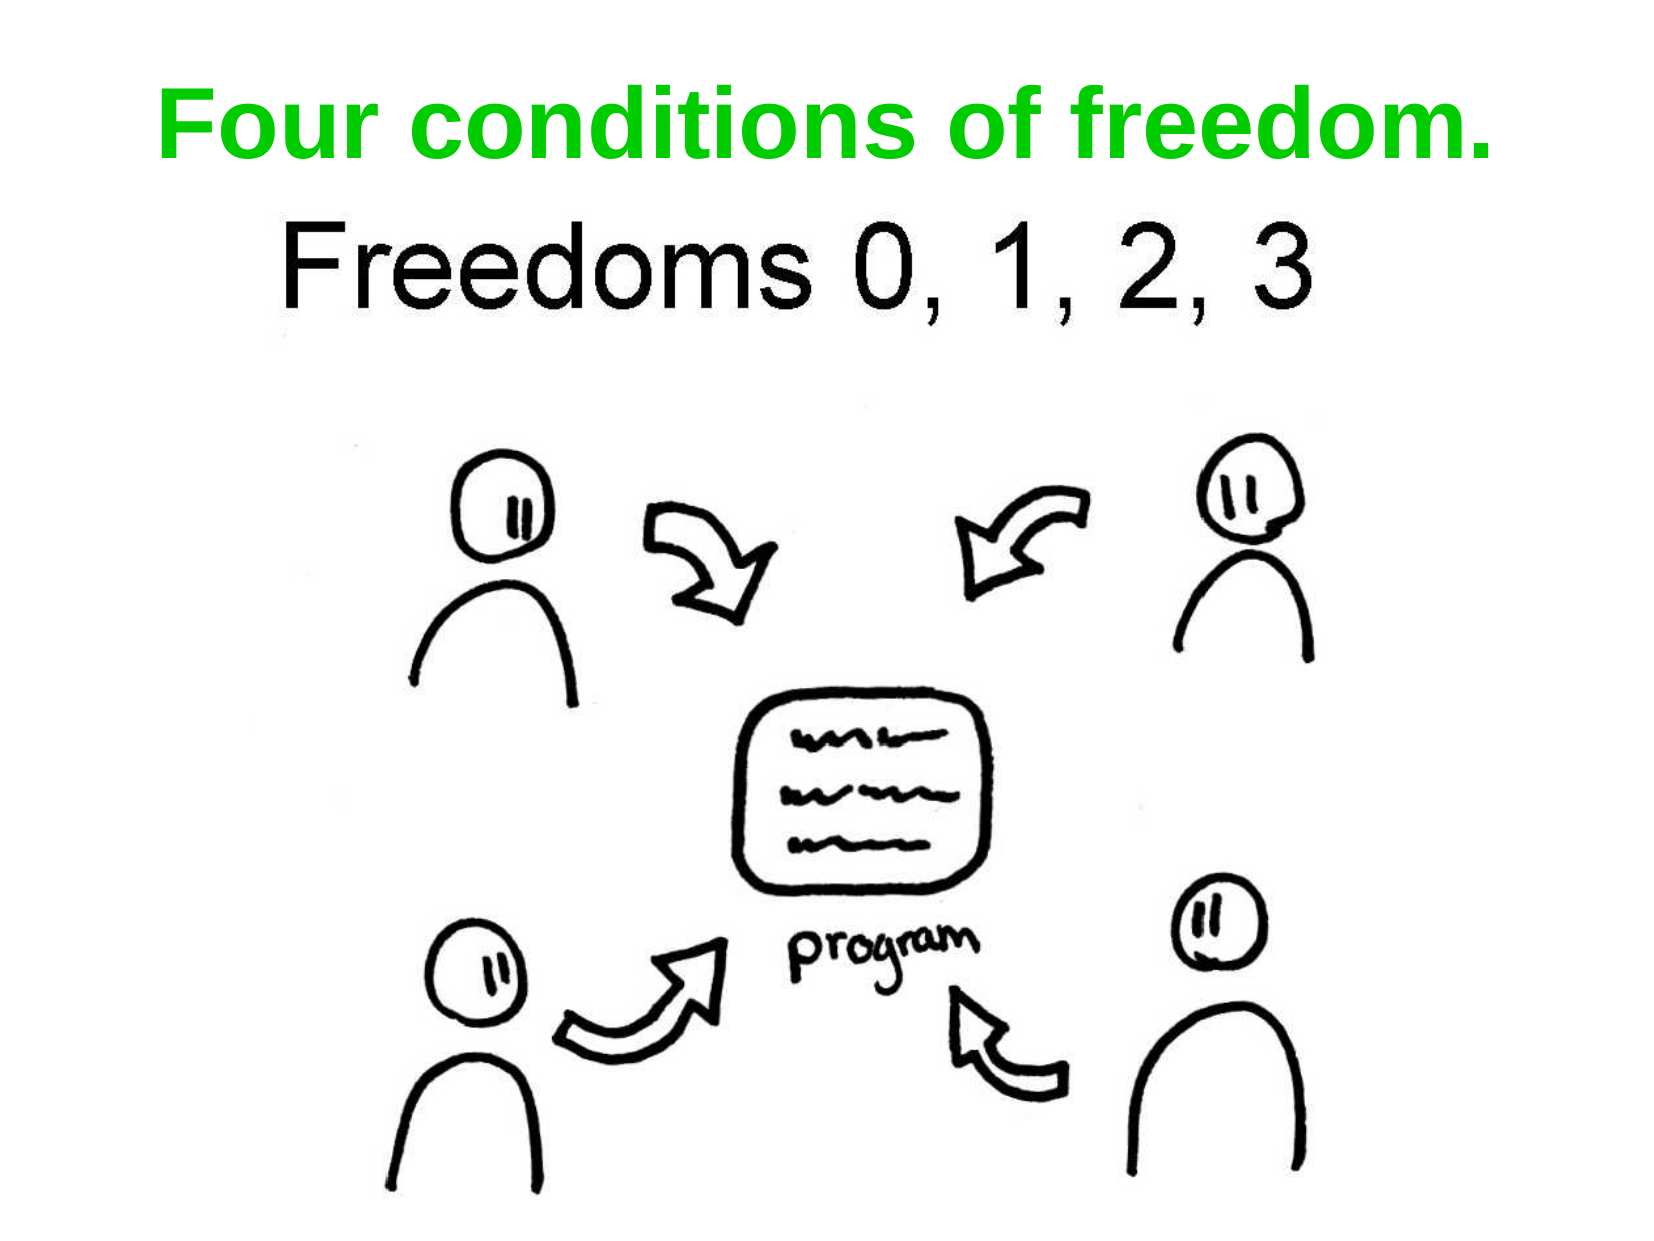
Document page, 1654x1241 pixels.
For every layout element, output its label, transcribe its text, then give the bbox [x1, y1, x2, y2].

title Four conditions of freedom. [82, 49, 1571, 199]
picture [247, 199, 1356, 1210]
